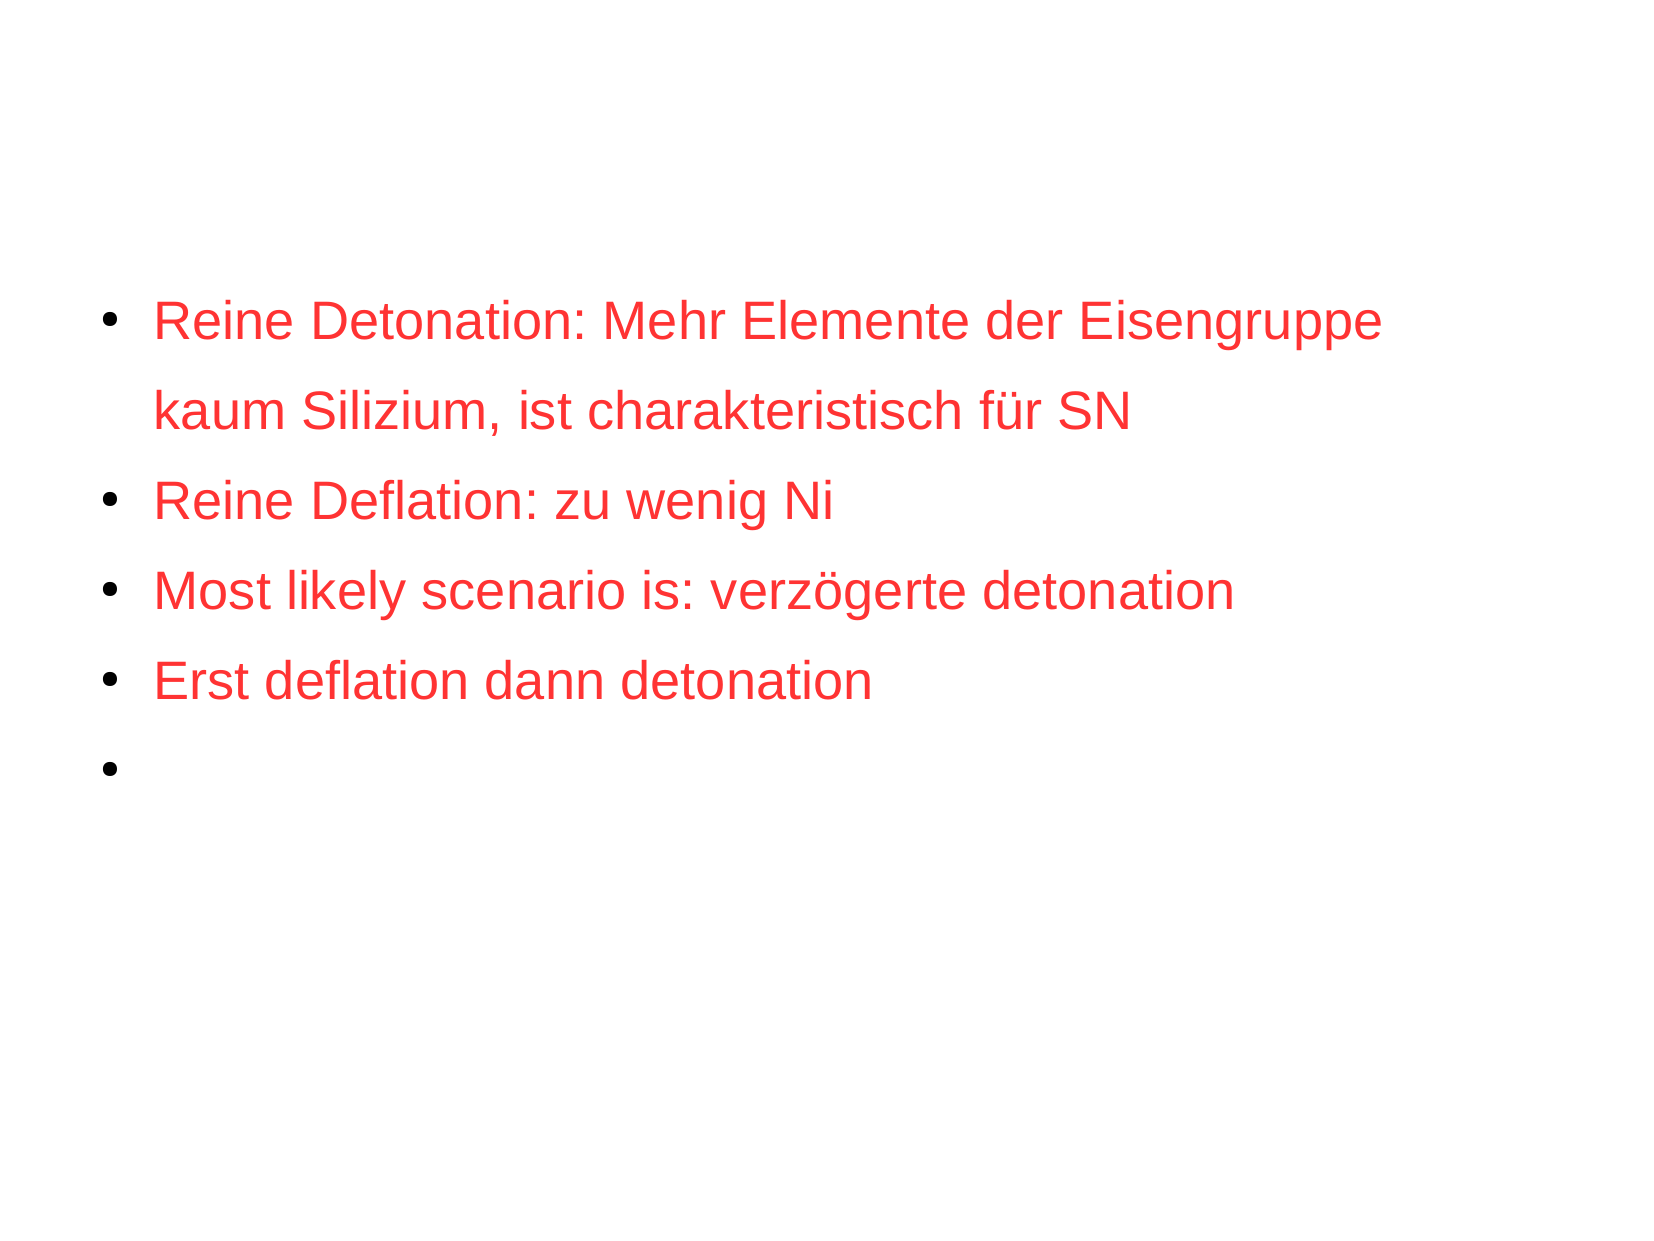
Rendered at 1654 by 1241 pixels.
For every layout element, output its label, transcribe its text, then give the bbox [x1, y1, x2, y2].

list Reine Detonation: Mehr Elemente der Eisengruppe kaum Silizium, ist charakteristisch für SN Reine Deflation: zu wenig Ni Most likely scenario is: verzögerte detonation Erst deflation dann detonation [82, 290, 1571, 1109]
